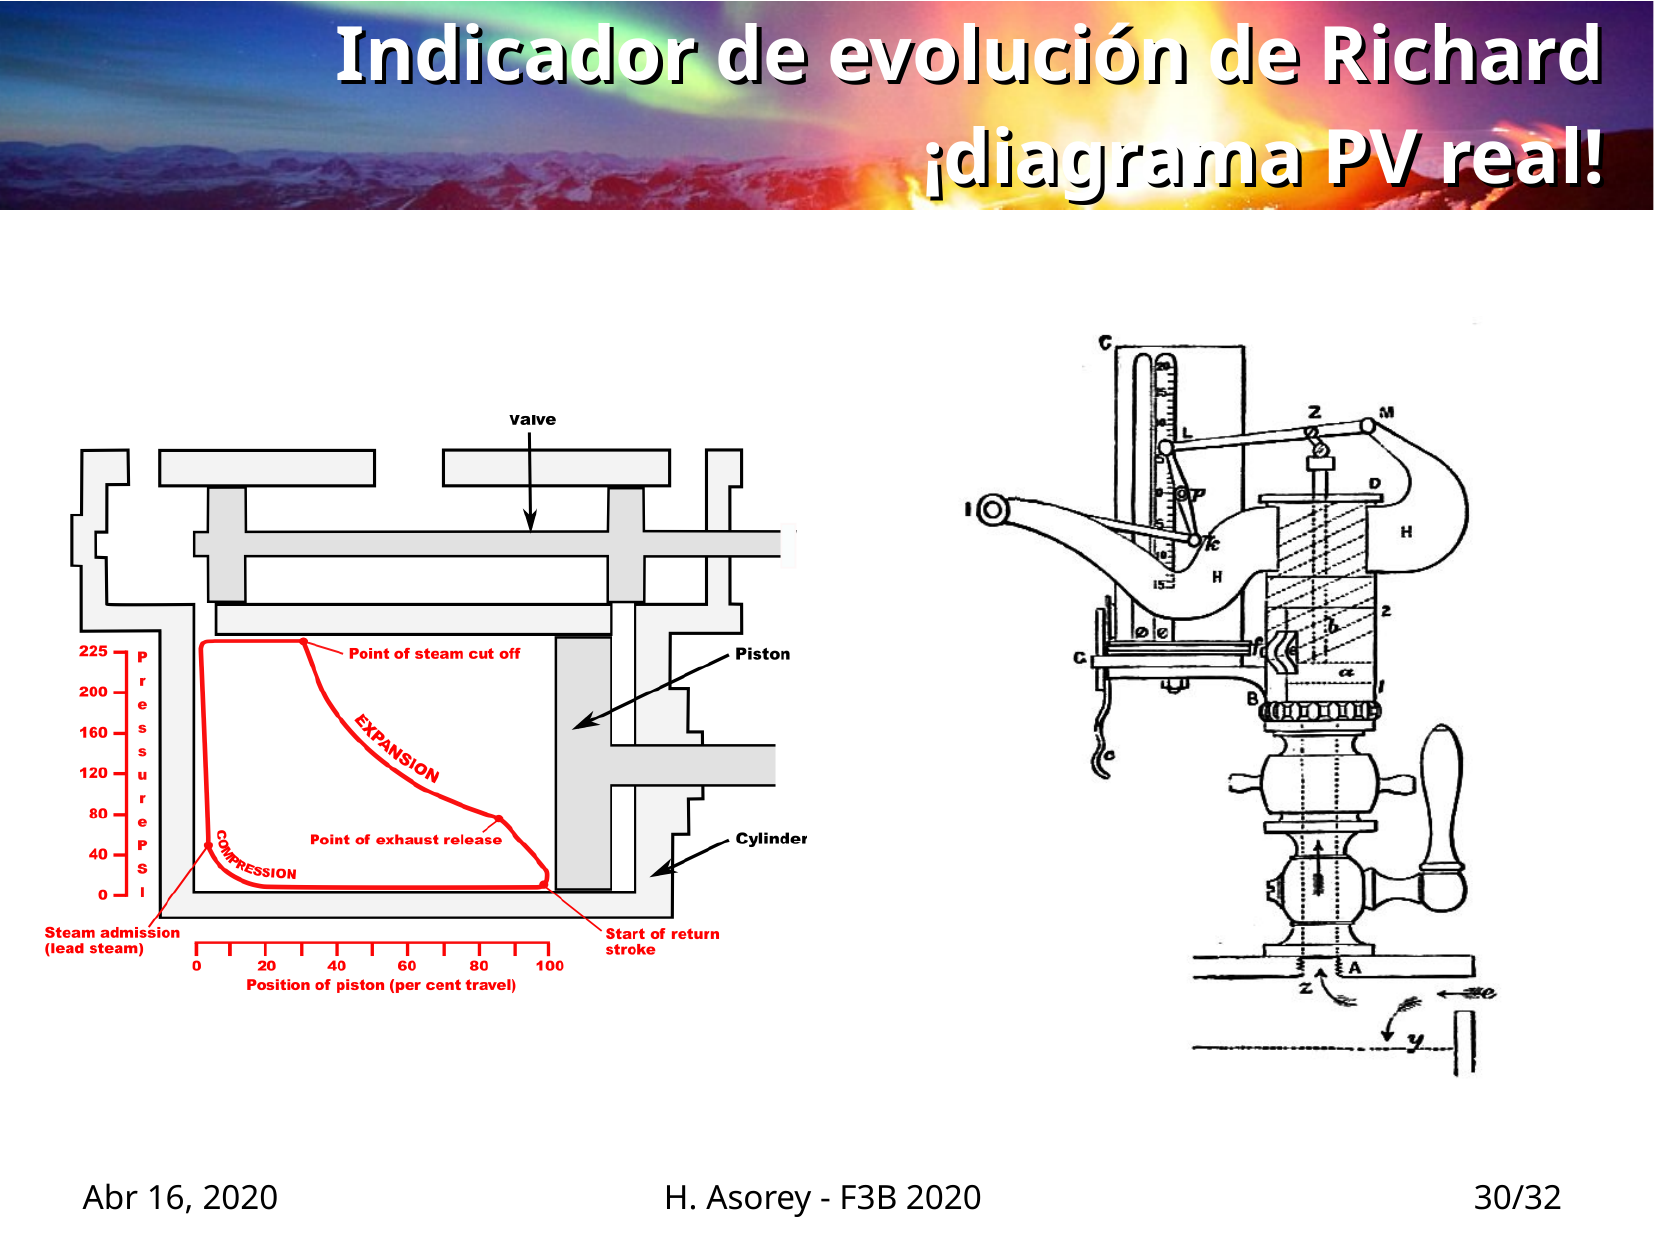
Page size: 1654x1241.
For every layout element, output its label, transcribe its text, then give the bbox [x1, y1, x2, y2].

picture [45, 415, 807, 994]
picture [844, 316, 1606, 1094]
picture [0, 1, 1654, 210]
title Indicador de evolución de Richard ¡diagrama PV real! [45, 11, 1606, 195]
